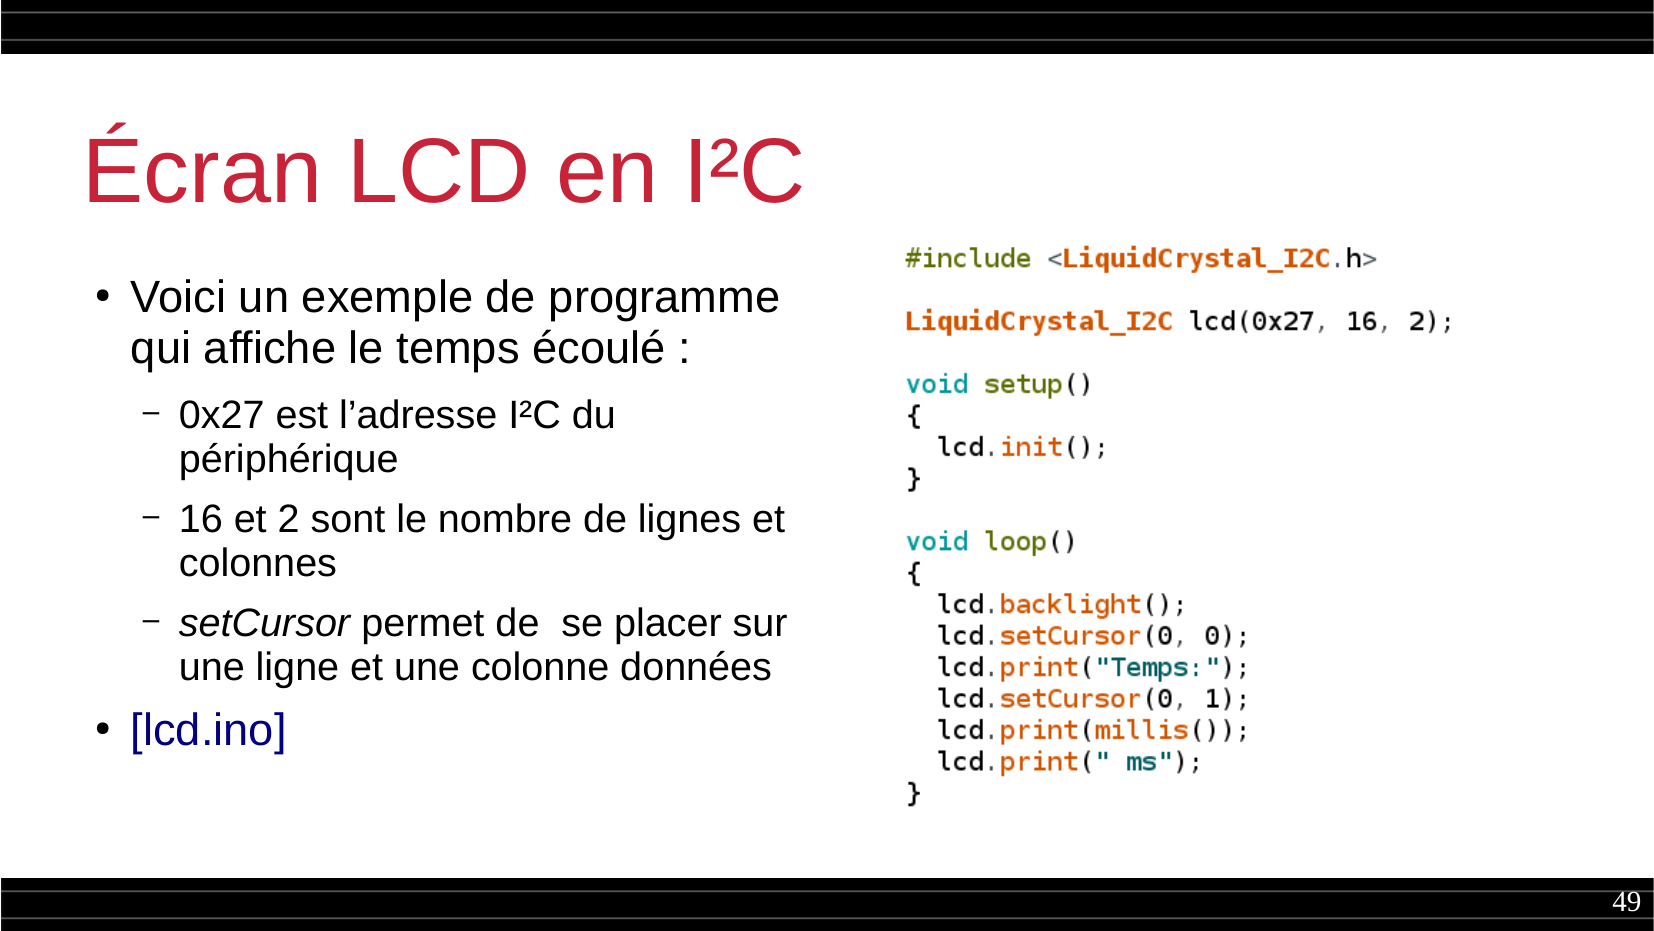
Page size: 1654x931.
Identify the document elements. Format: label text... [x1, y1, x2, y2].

list Voici un exemple de programme qui affiche le temps écoulé : 0x27 est l’adresse I²C du périphérique 16 et 2 sont le nombre de lignes et colonnes setCursor permet de se placer sur une ligne et une colonne données [lcd.ino] [82, 271, 839, 758]
picture [900, 236, 1465, 815]
picture [1, 878, 1654, 931]
title Écran LCD en I²C [82, 92, 1571, 249]
picture [1, 0, 1654, 54]
